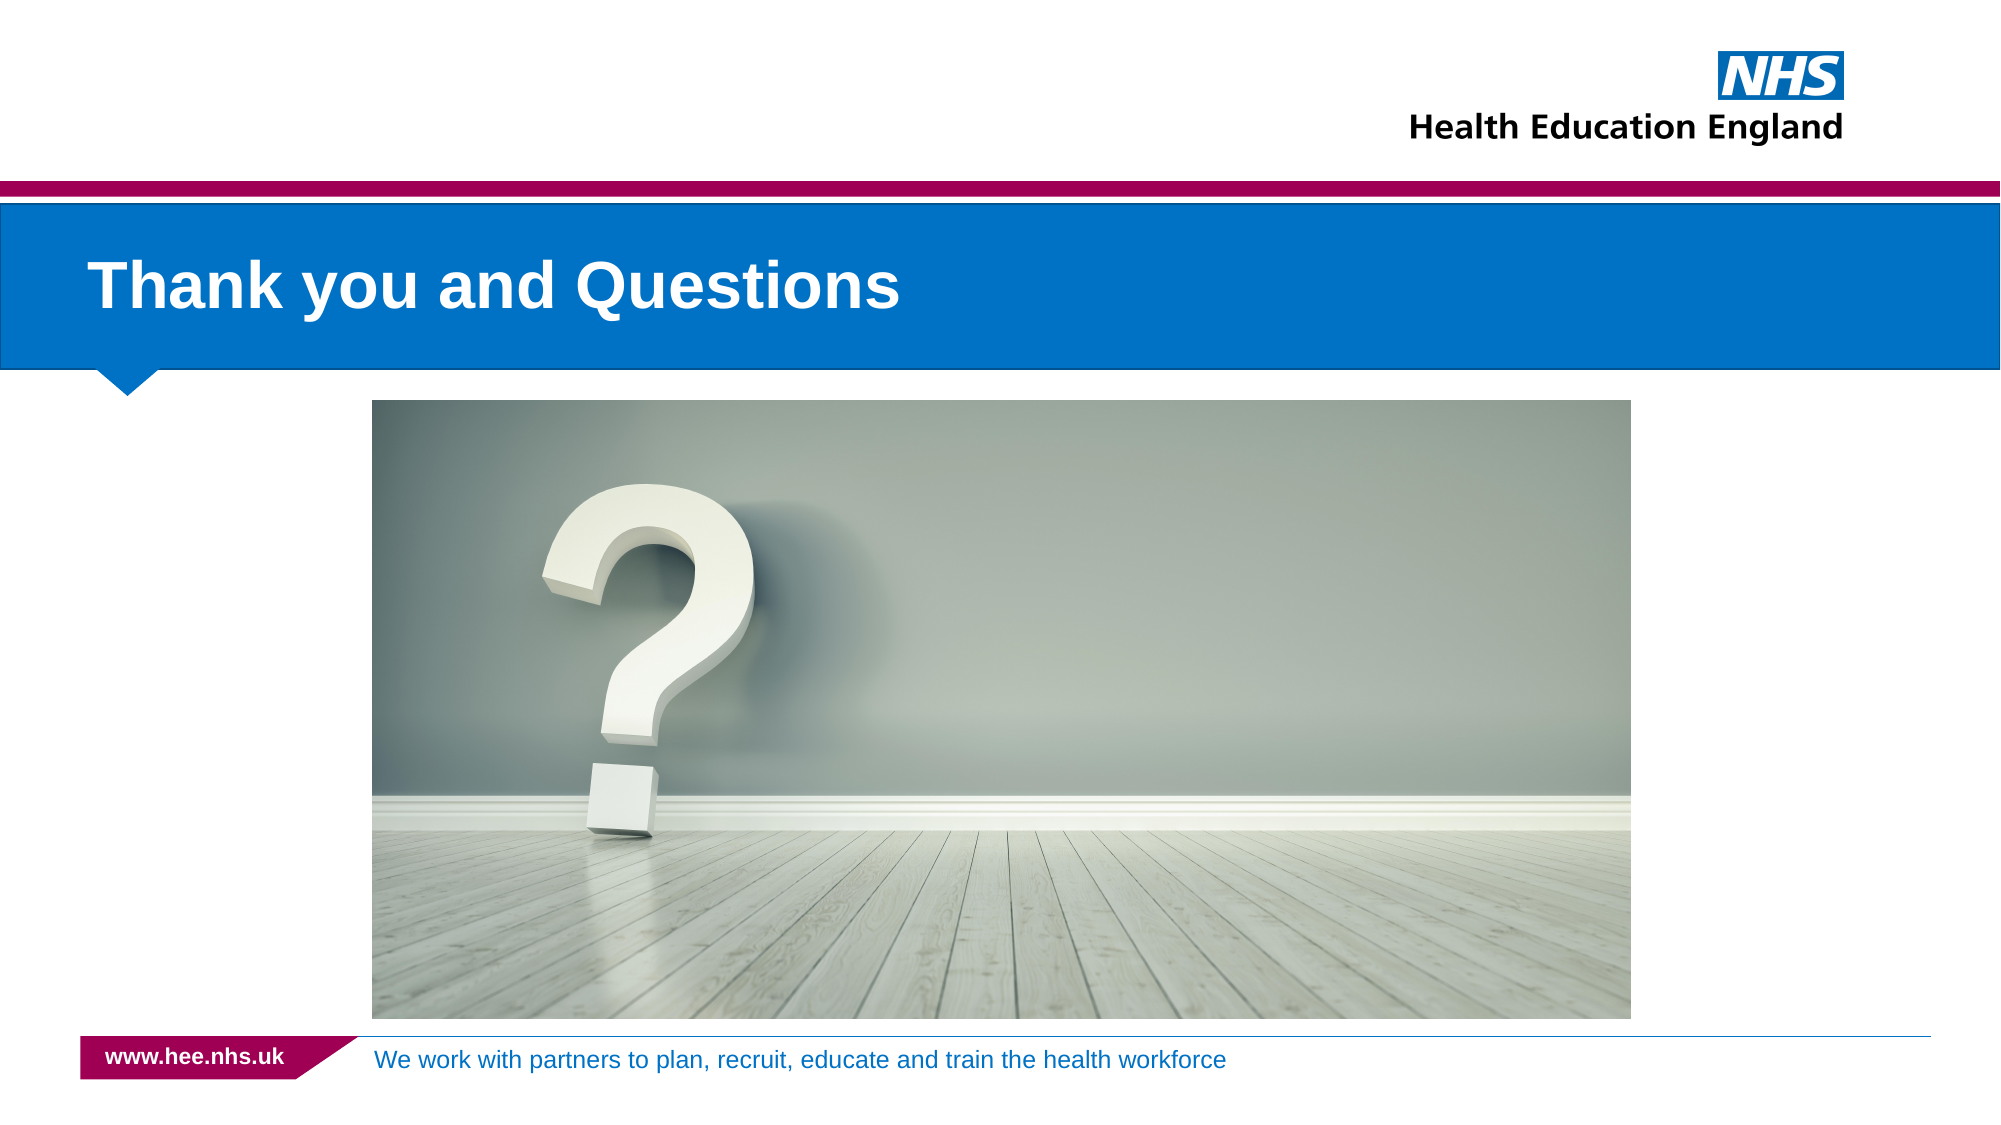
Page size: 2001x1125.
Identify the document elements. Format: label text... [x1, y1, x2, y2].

picture [372, 401, 1631, 1019]
title Thank you and Questions [72, 204, 1931, 369]
